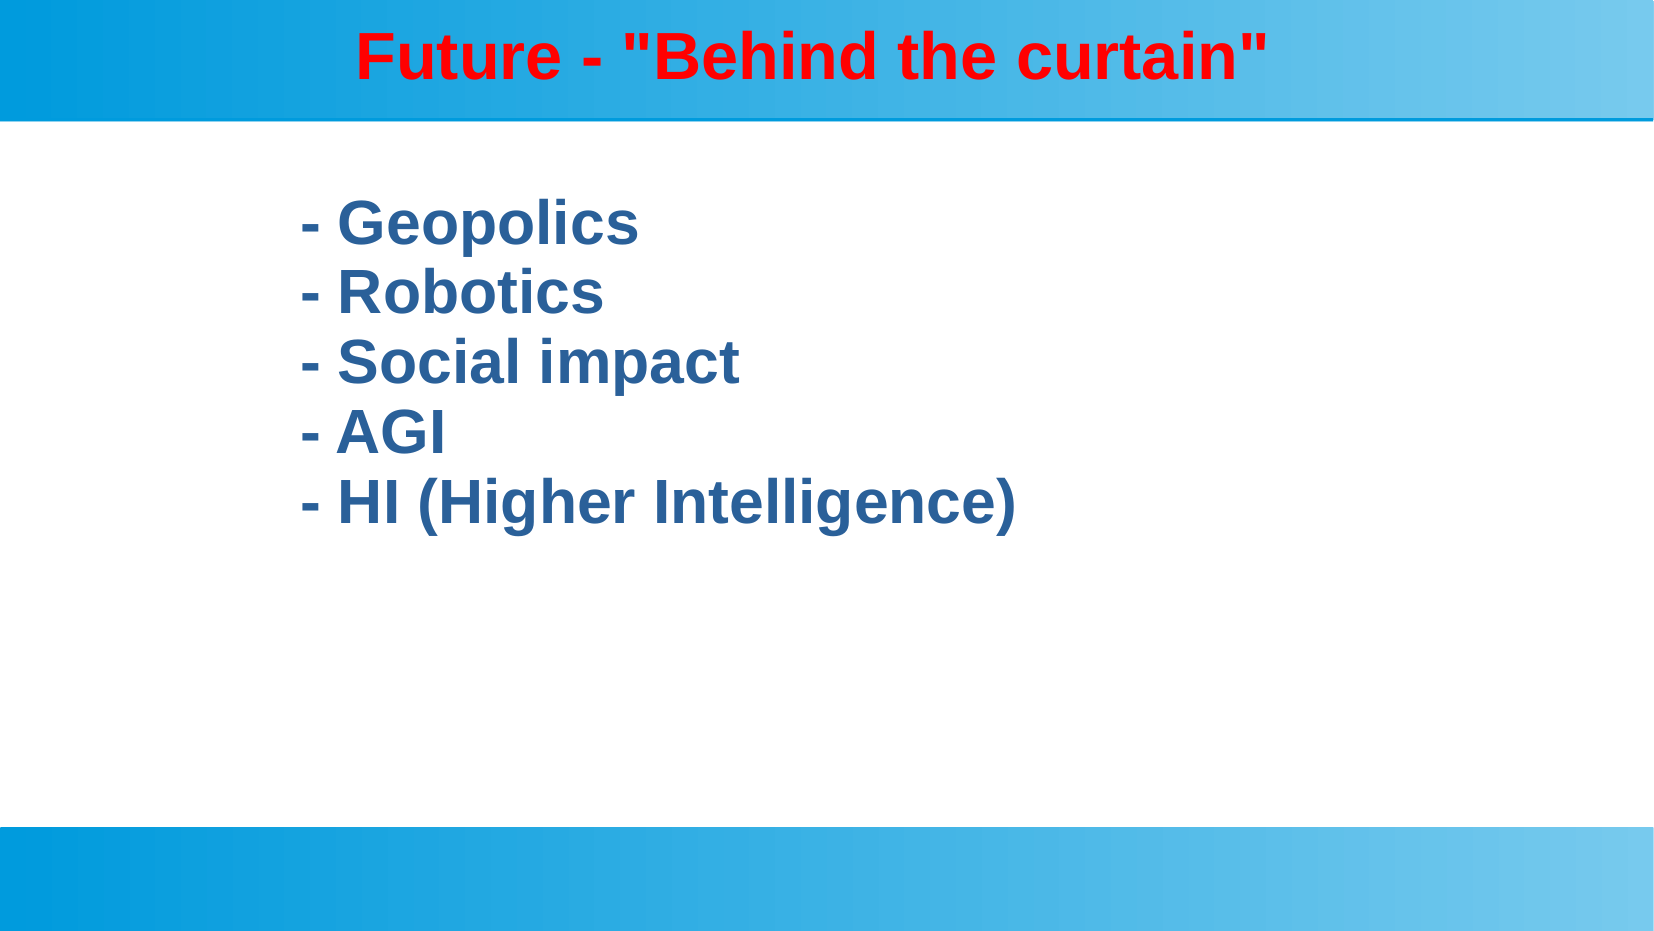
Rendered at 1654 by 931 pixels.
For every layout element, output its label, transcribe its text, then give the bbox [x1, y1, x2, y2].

title Future - "Behind the curtain" [75, 0, 1552, 113]
title - Geopolics - Robotics - Social impact - AGI - HI (Higher Intelligence) [300, 187, 1163, 537]
